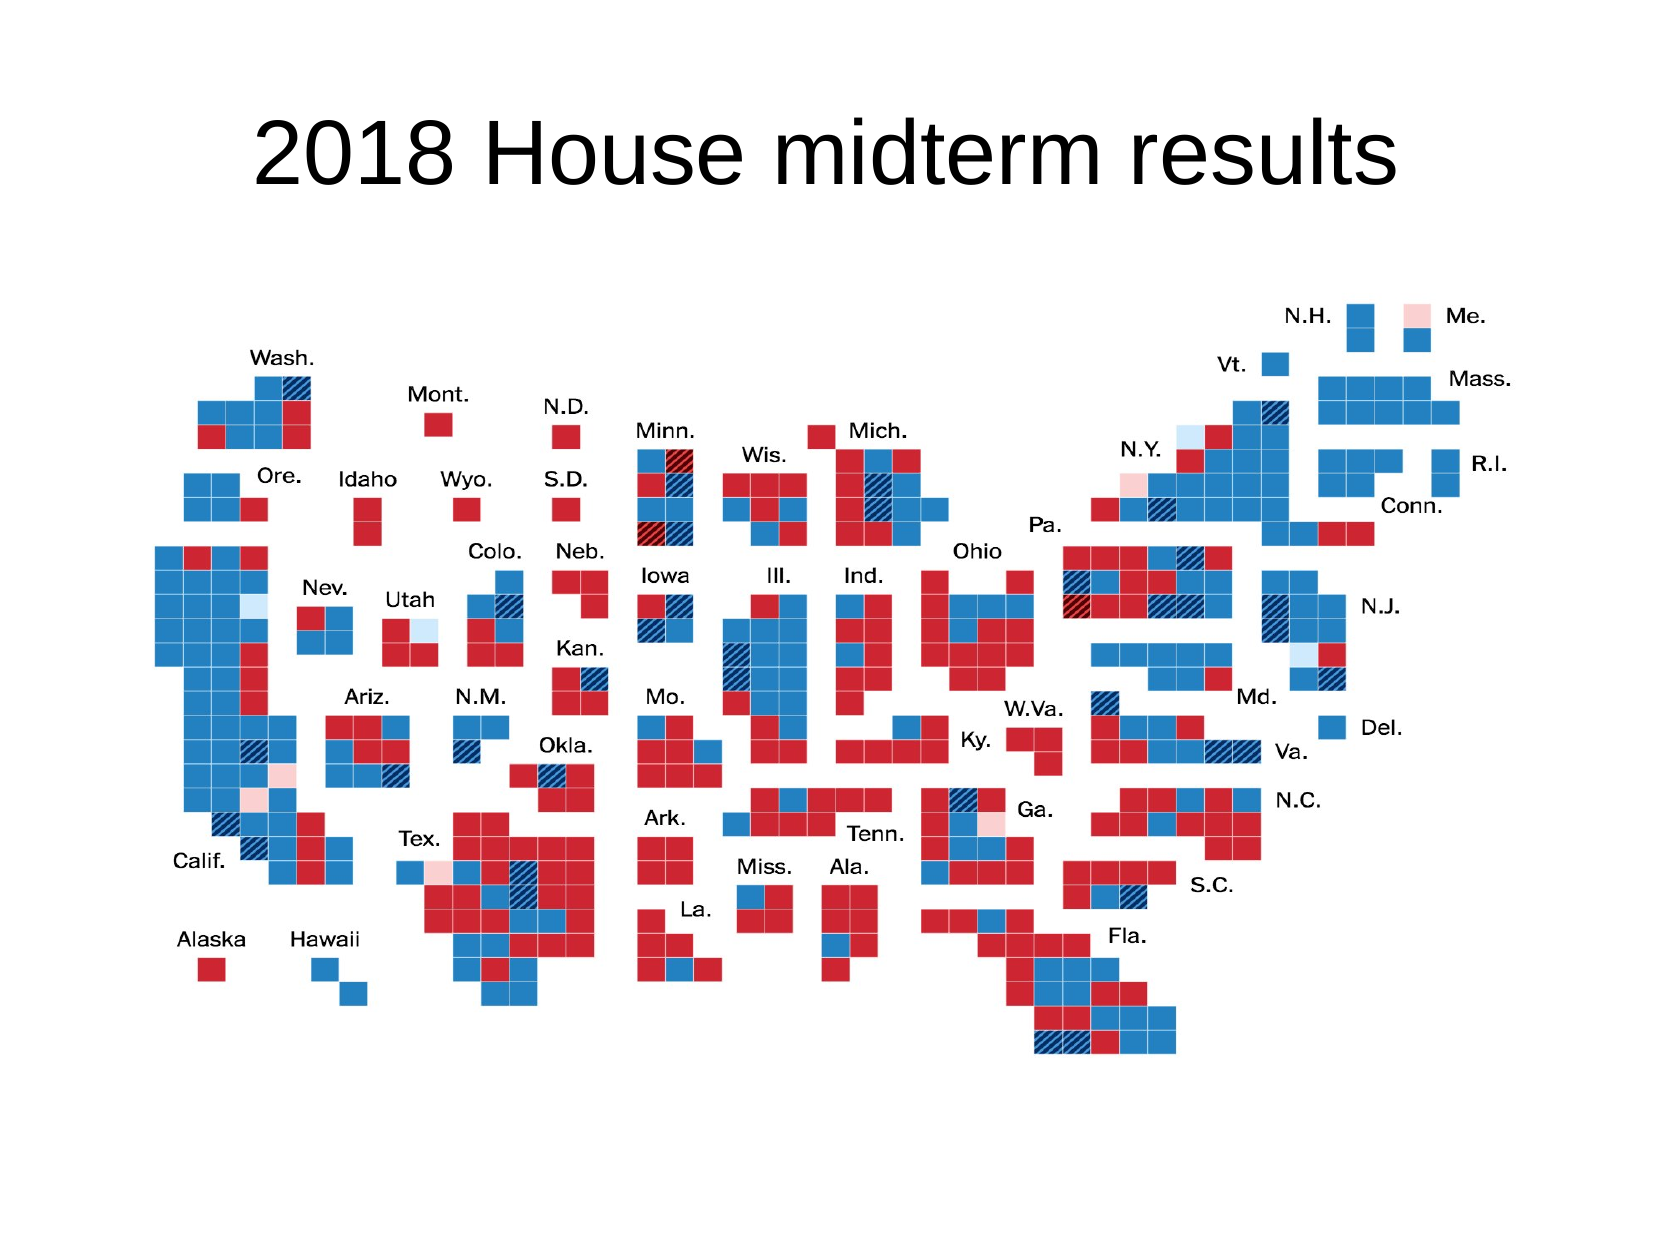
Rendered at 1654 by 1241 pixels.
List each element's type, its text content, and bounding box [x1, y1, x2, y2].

picture [98, 270, 1532, 1087]
title 2018 House midterm results [82, 49, 1571, 257]
